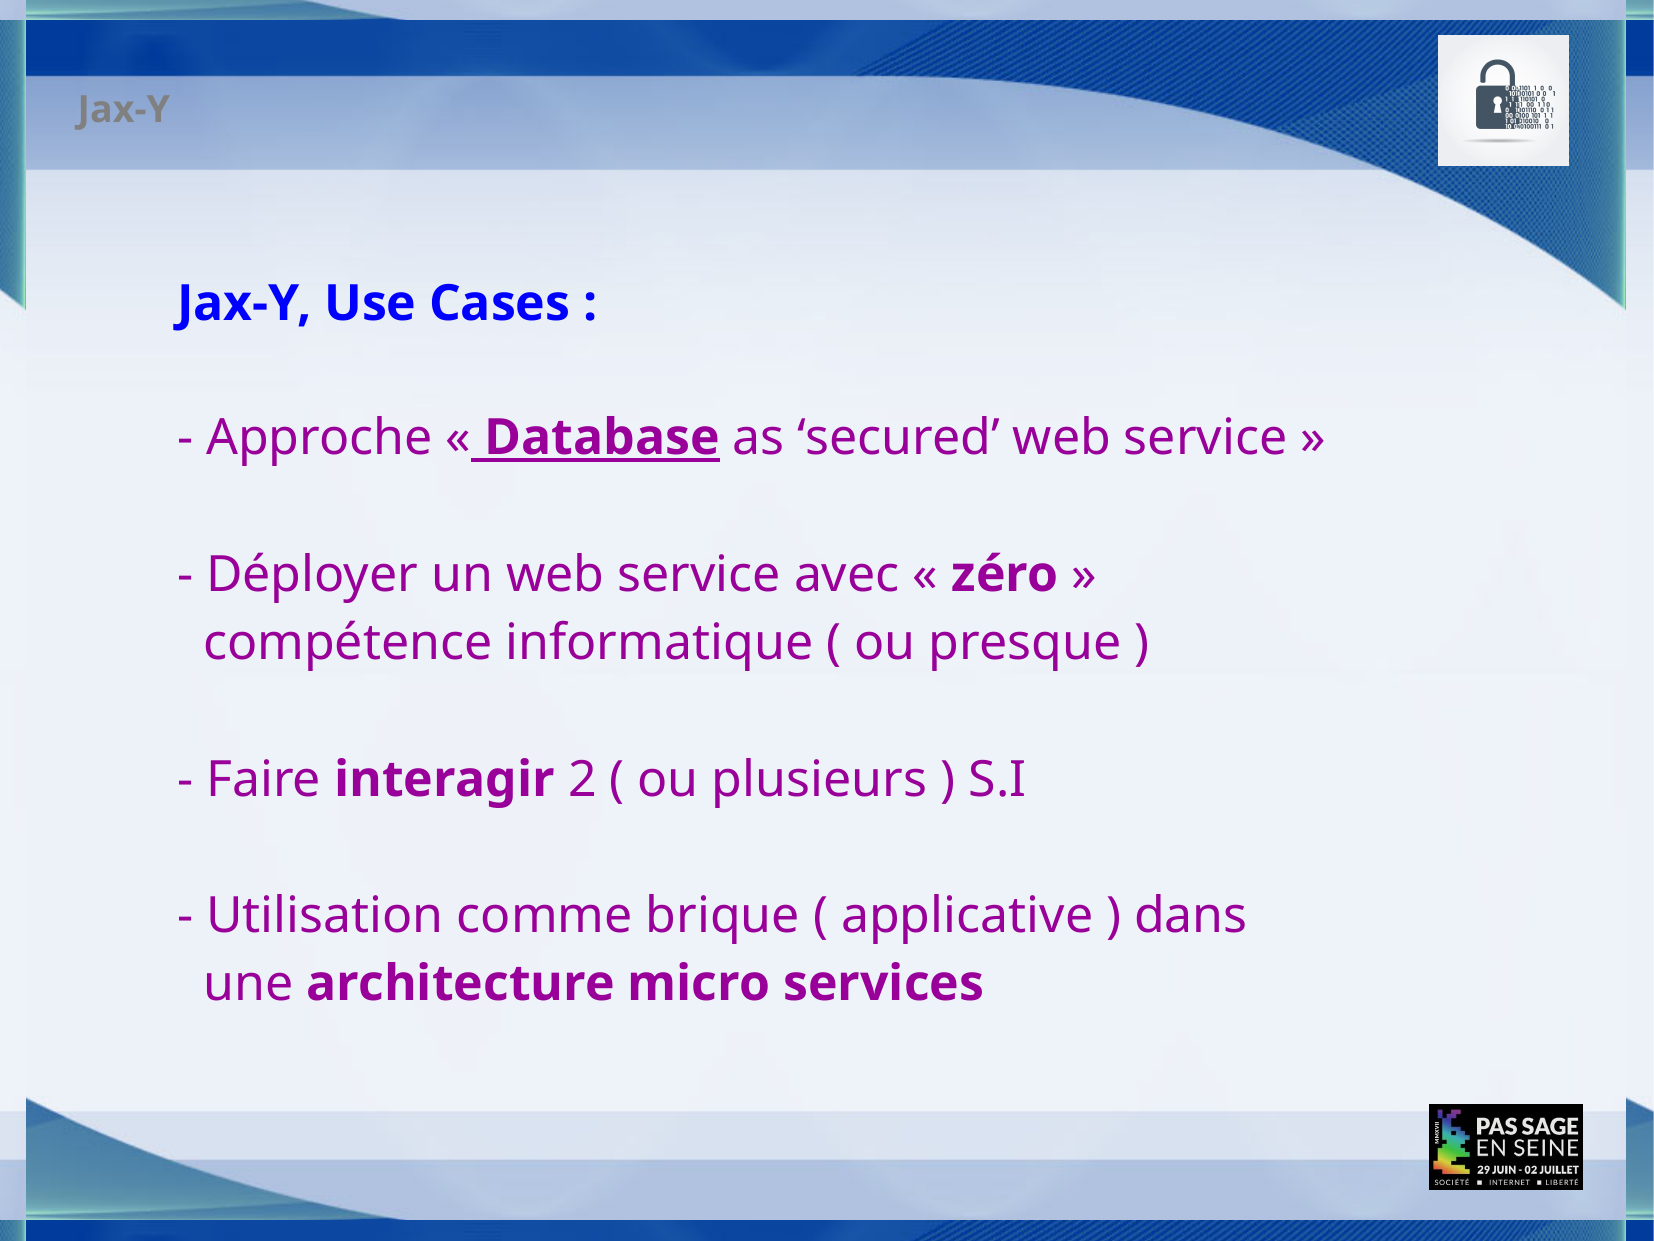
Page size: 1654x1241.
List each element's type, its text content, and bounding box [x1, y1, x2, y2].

picture [0, 0, 1654, 1241]
text_box Jax-Y, Use Cases : [177, 242, 697, 360]
title Jax-Y [11, 86, 237, 131]
title - Approche « Database as ‘secured’ web service » - Déployer un web service avec « zéro » compétence informatique ( ou presque ) - Faire interagir 2 ( ou plusieurs ) S.I - Utilisation comme brique ( applicative ) dans une architecture micro services [112, 353, 1560, 995]
